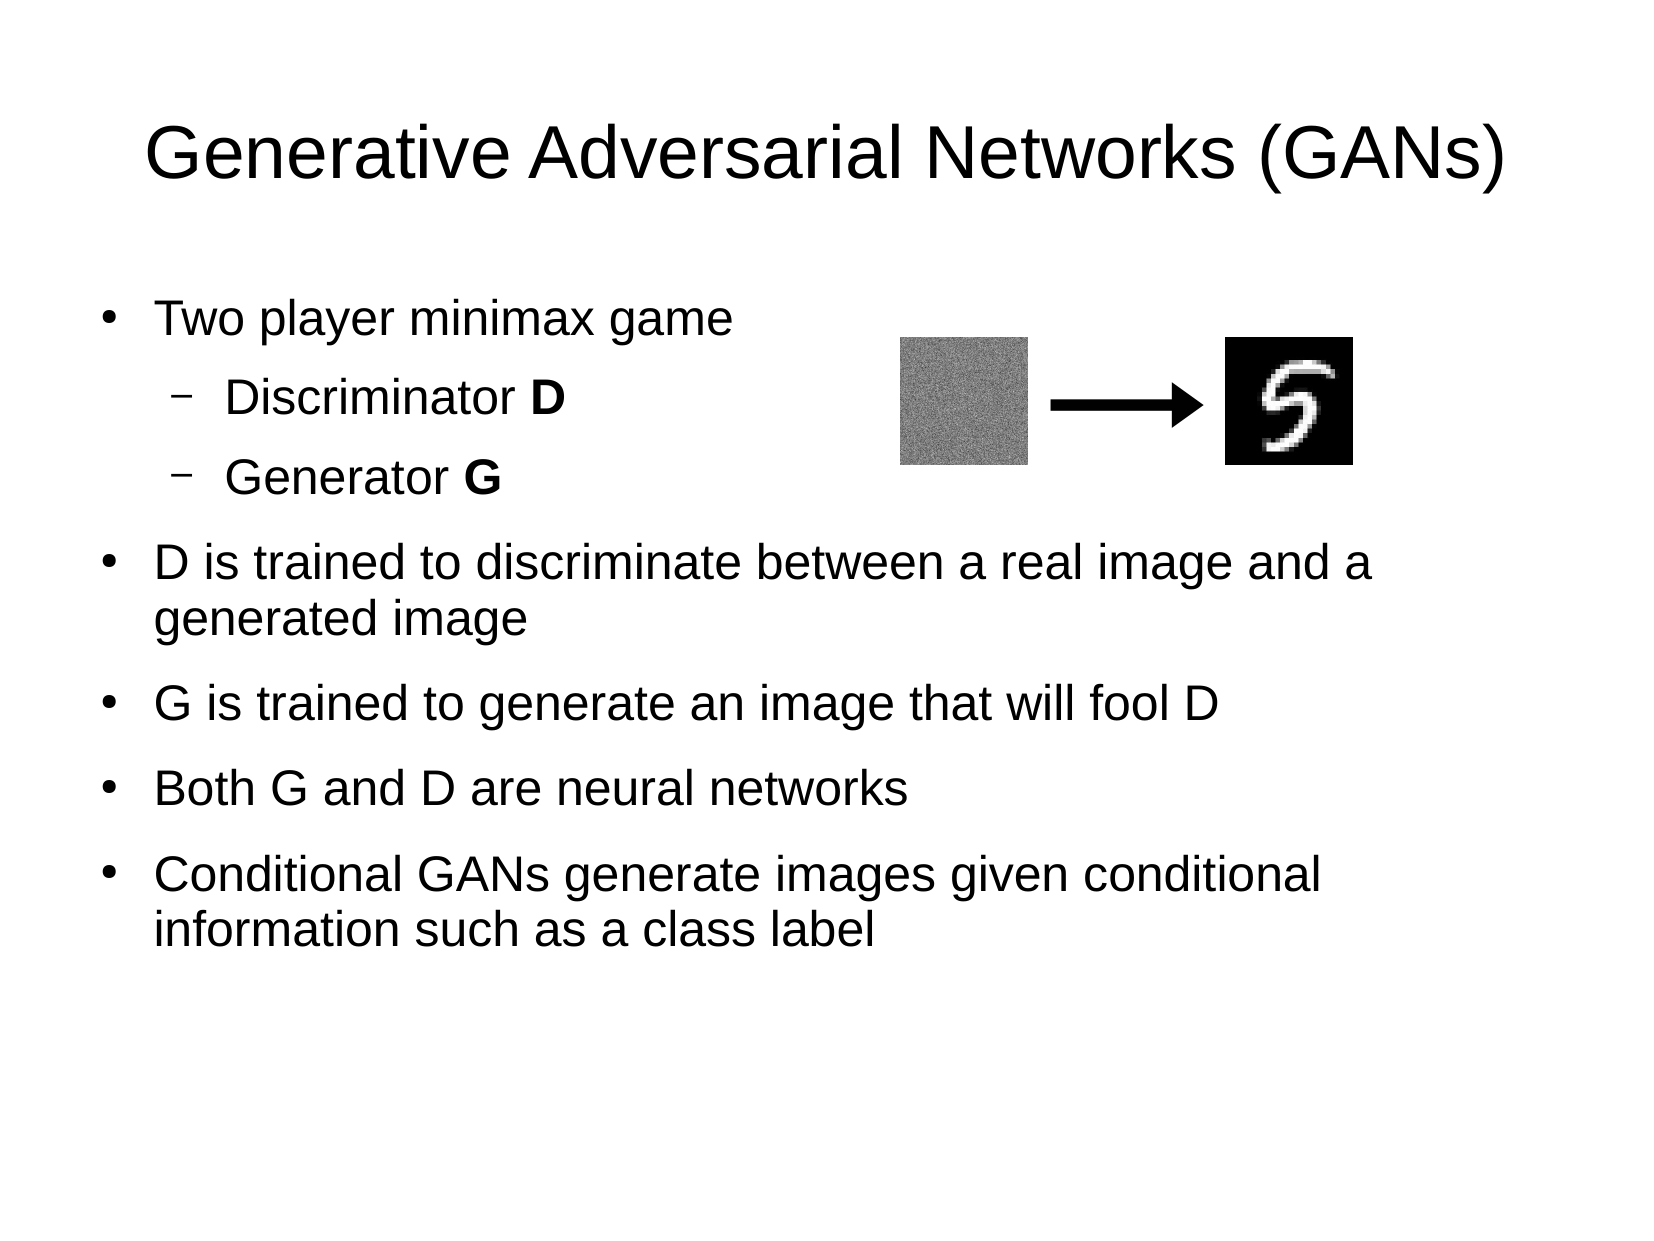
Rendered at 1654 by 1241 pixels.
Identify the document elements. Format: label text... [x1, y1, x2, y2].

title Generative Adversarial Networks (GANs) [82, 49, 1571, 257]
list Two player minimax game Discriminator D Generator G D is trained to discriminate between a real image and a generated image G is trained to generate an image that will fool D Both G and D are neural networks Conditional GANs generate images given conditional information such as a class label [82, 290, 1571, 1010]
picture [1225, 337, 1353, 466]
picture [1050, 382, 1204, 428]
picture [900, 337, 1028, 466]
